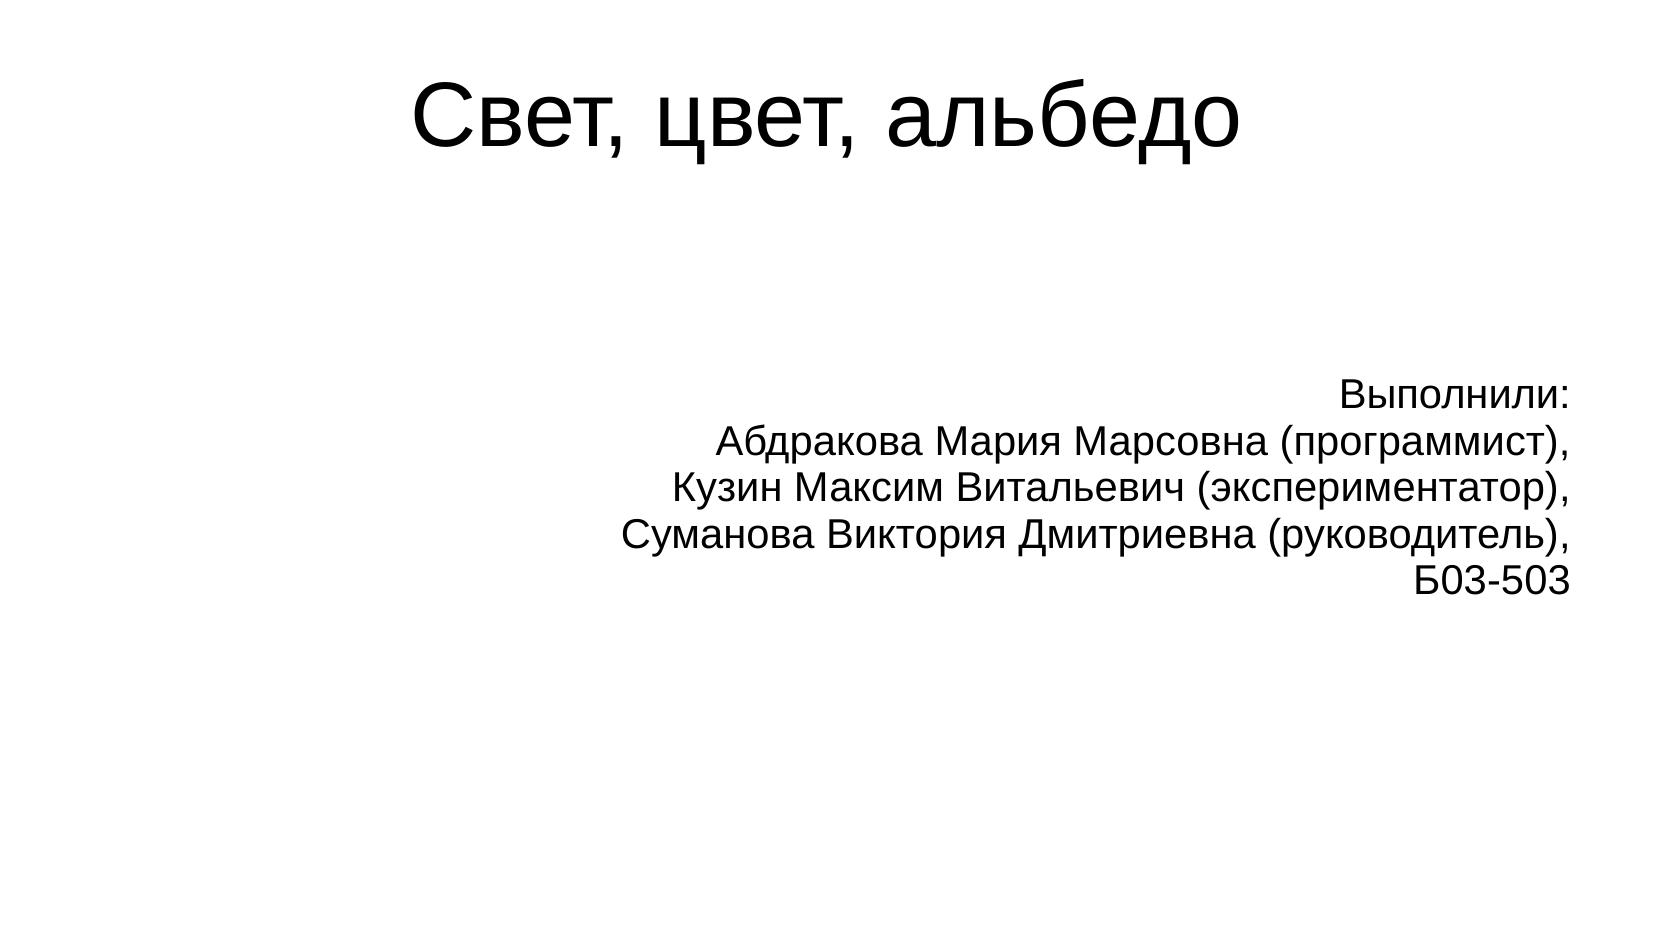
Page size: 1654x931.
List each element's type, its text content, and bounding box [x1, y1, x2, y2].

subtitle Выполнили: Абдракова Мария Марсовна (программист), Кузин Максим Витальевич (экспериментатор), Суманова Виктория Дмитриевна (руководитель), Б03-503 [82, 217, 1571, 758]
title Свет, цвет, альбедо [82, 37, 1571, 193]
